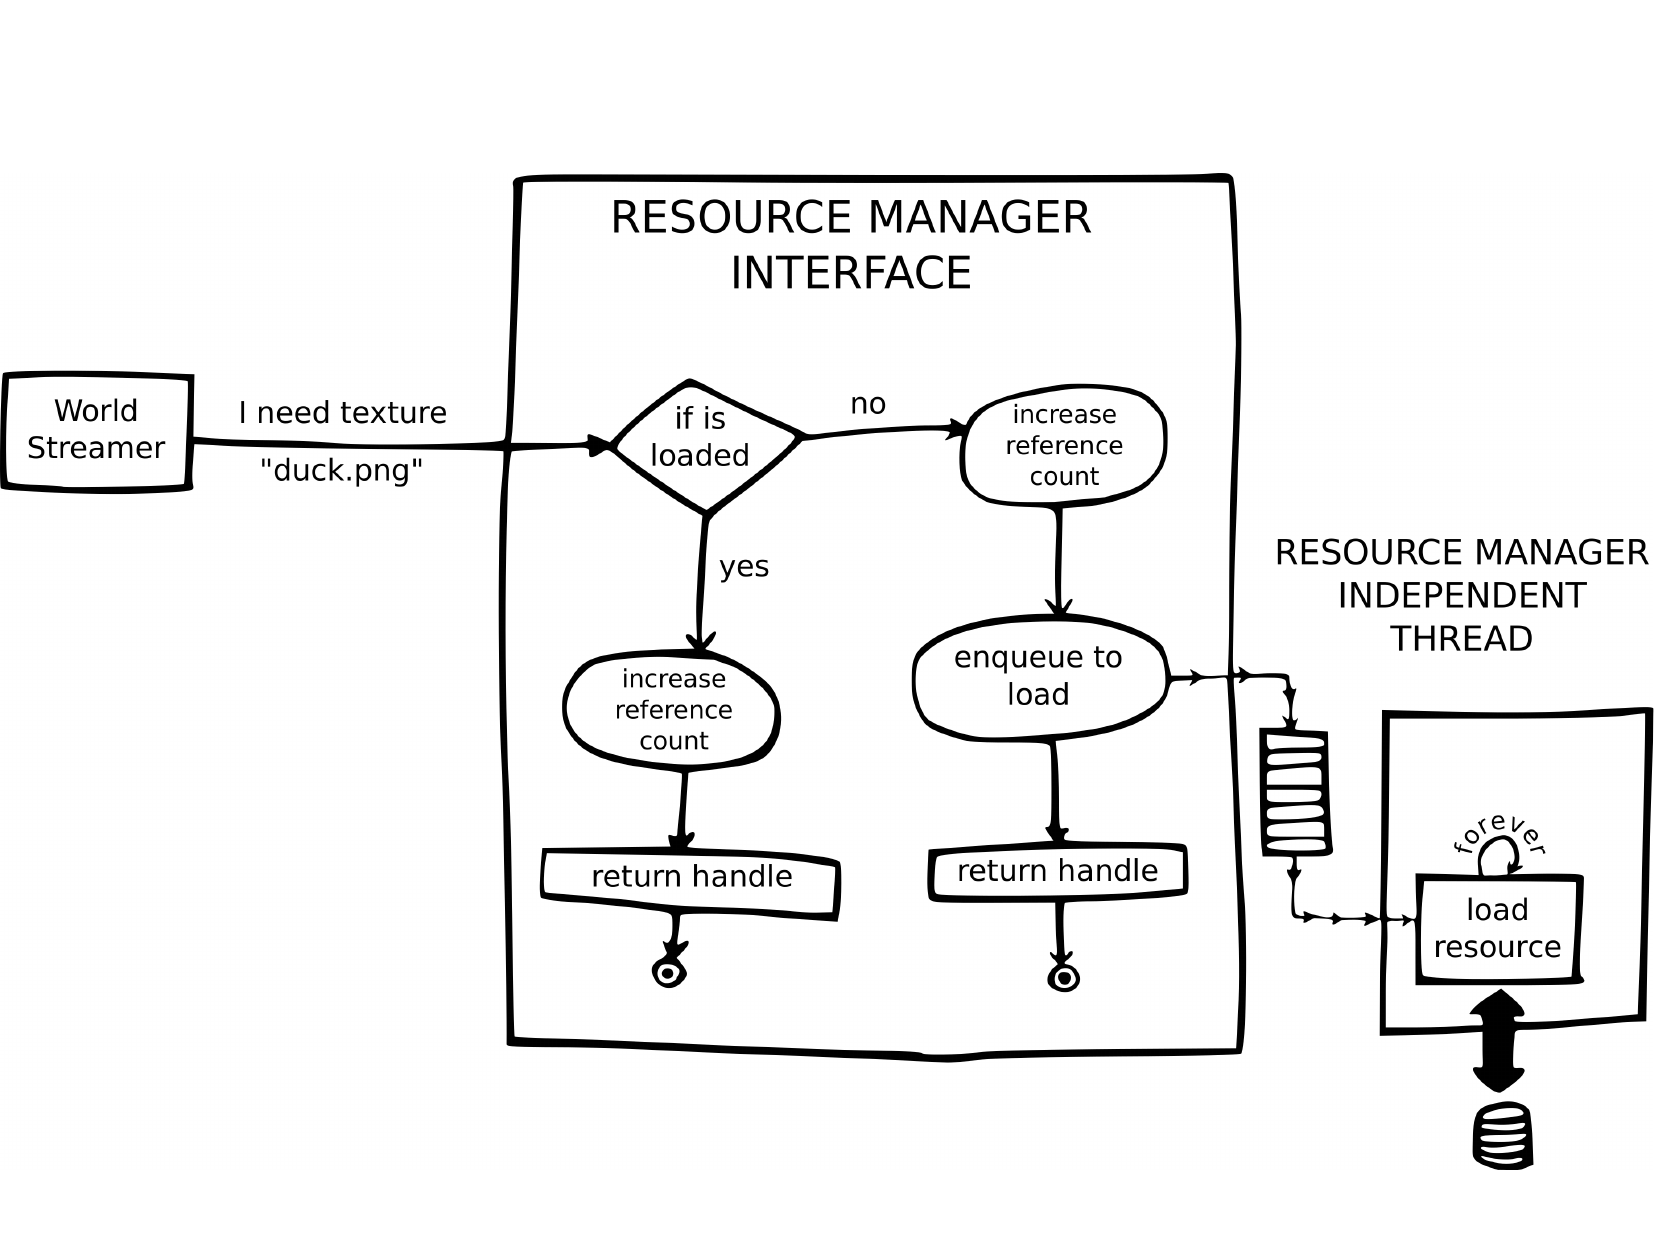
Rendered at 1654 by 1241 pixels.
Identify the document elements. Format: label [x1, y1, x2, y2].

picture [0, 173, 1654, 1171]
